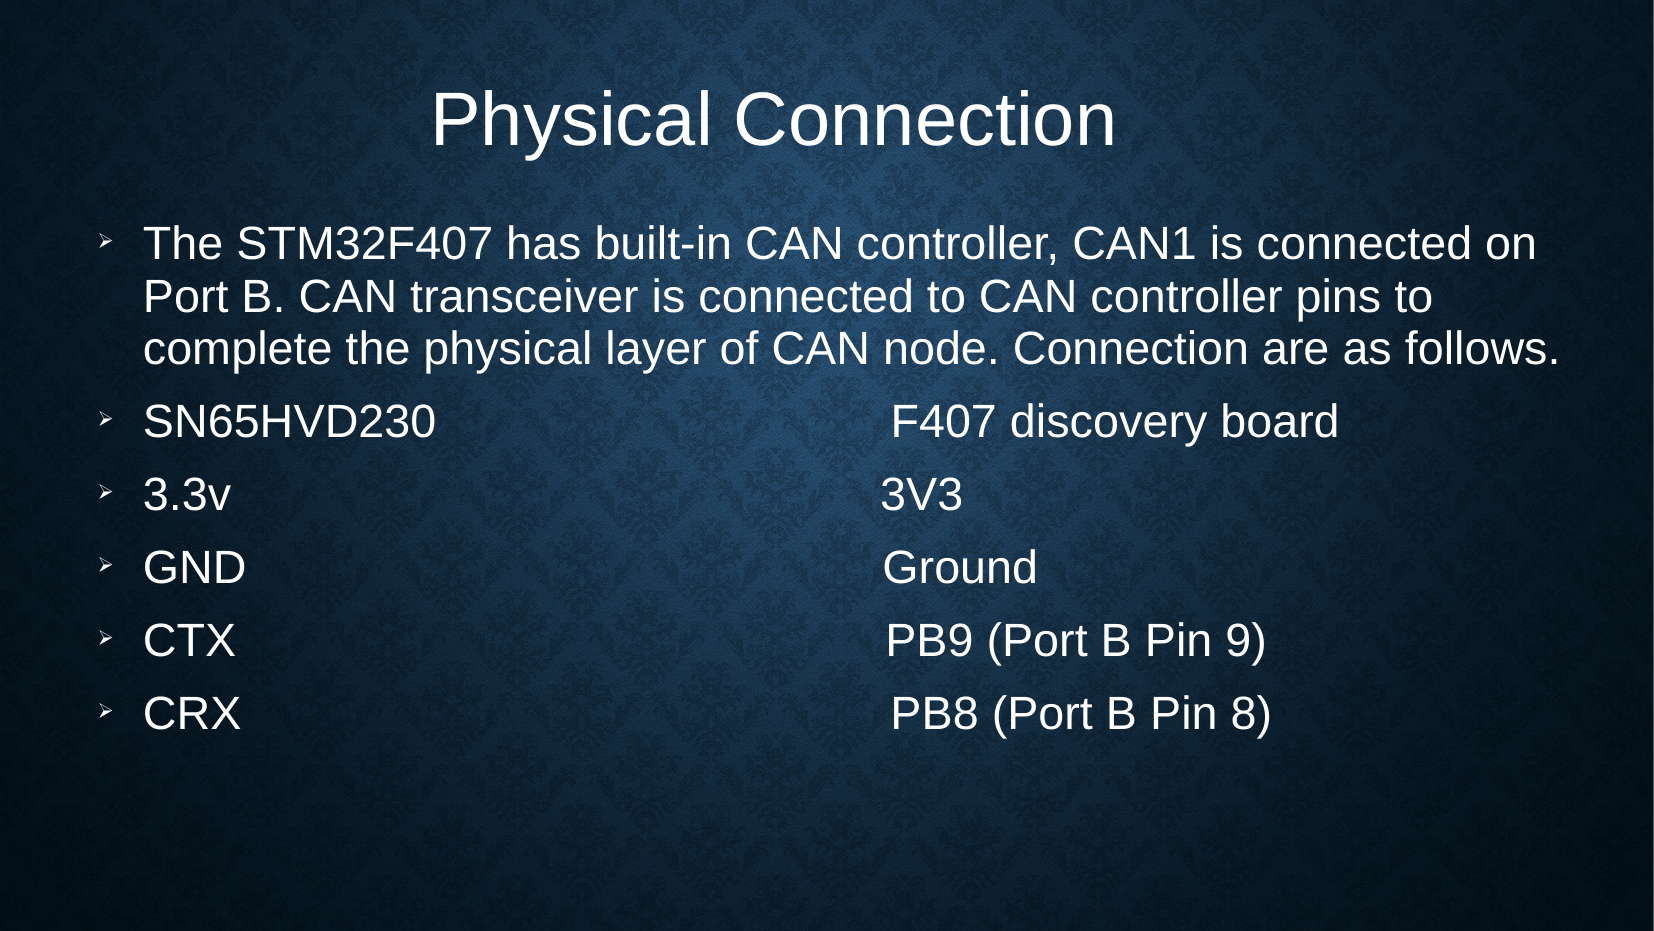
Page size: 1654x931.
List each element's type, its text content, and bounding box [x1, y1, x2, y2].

list The STM32F407 has built-in CAN controller, CAN1 is connected on Port B. CAN transceiver is connected to CAN controller pins to complete the physical layer of CAN node. Connection are as follows. SN65HVD230 F407 discovery board 3.3v 3V3 GND Ground CTX PB9 (Port B Pin 9) CRX PB8 (Port B Pin 8) [82, 217, 1571, 757]
picture [0, 0, 1654, 931]
title Physical Connection [82, 29, 1487, 210]
